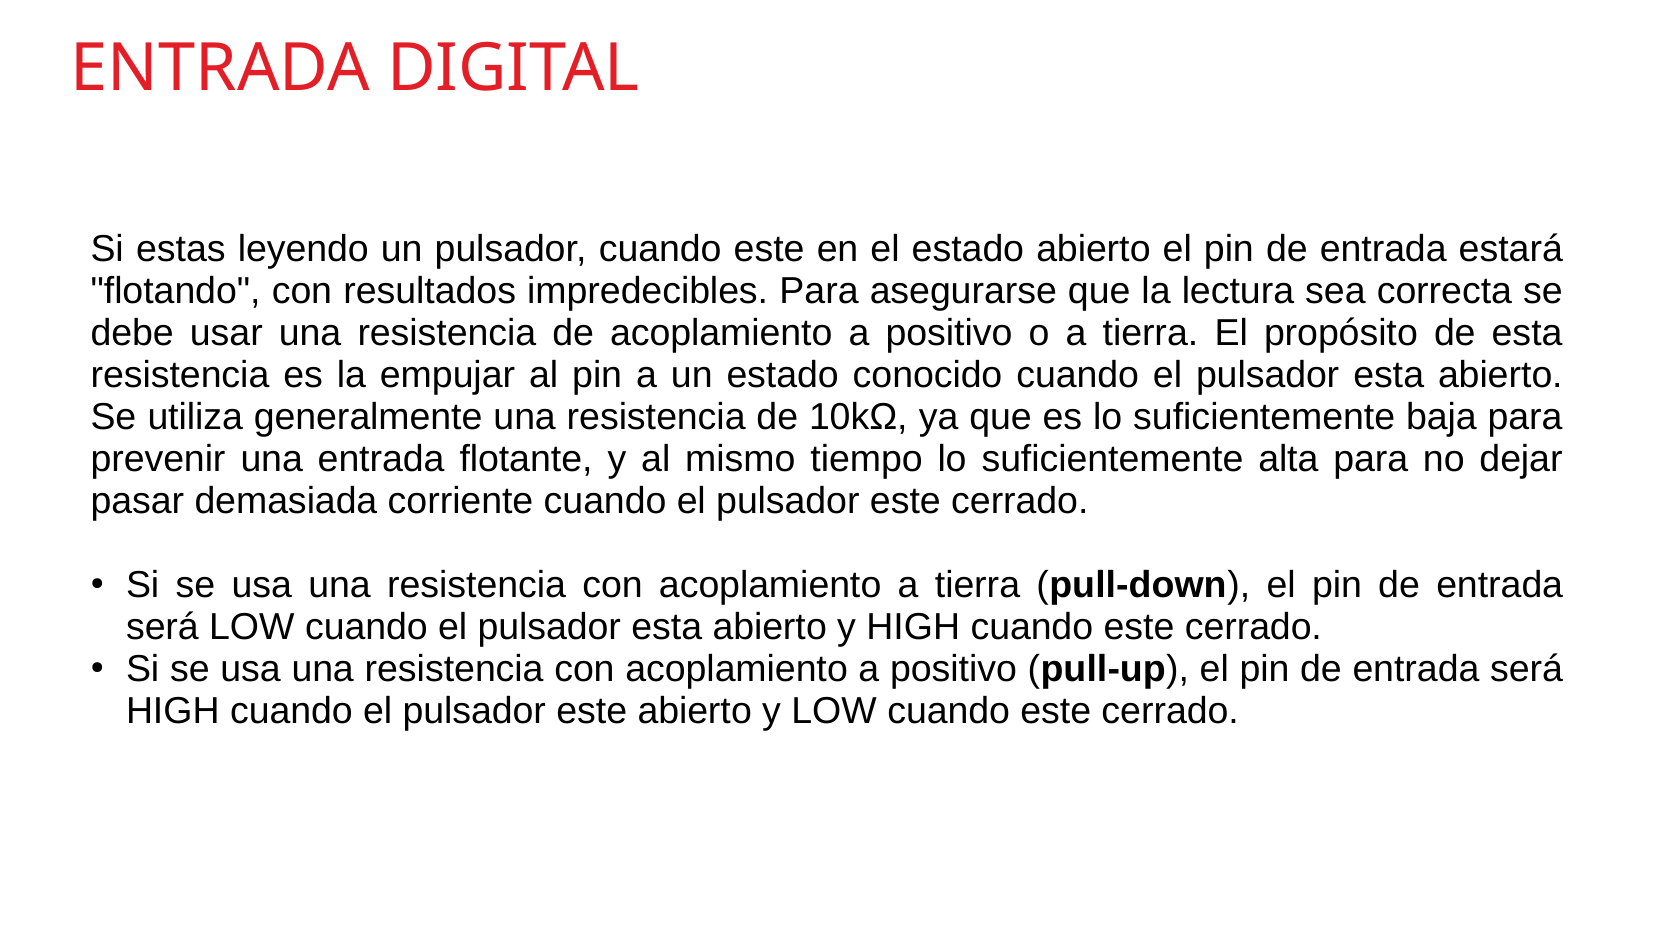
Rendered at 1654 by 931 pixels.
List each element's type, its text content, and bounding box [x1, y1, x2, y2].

title ENTRADA DIGITAL [70, 11, 1347, 118]
text_box Si estas leyendo un pulsador, cuando este en el estado abierto el pin de entrada estará "flotando", con resultados impredecibles. Para asegurarse que la lectura sea correcta se debe usar una resistencia de acoplamiento a positivo o a tierra. El propósito de esta resistencia es la empujar al pin a un estado conocido cuando el pulsador esta abierto. Se utiliza generalmente una resistencia de 10kΩ, ya que es lo suficientemente baja para prevenir una entrada flotante, y al mismo tiempo lo suficientemente alta para no dejar pasar demasiada corriente cuando el pulsador este cerrado. Si se usa una resistencia con acoplamiento a tierra (pull-down), el pin de entrada será LOW cuando el pulsador esta abierto y HIGH cuando este cerrado. Si se usa una resistencia con acoplamiento a positivo (pull-up), el pin de entrada será HIGH cuando el pulsador este abierto y LOW cuando este cerrado. [75, 220, 1578, 781]
